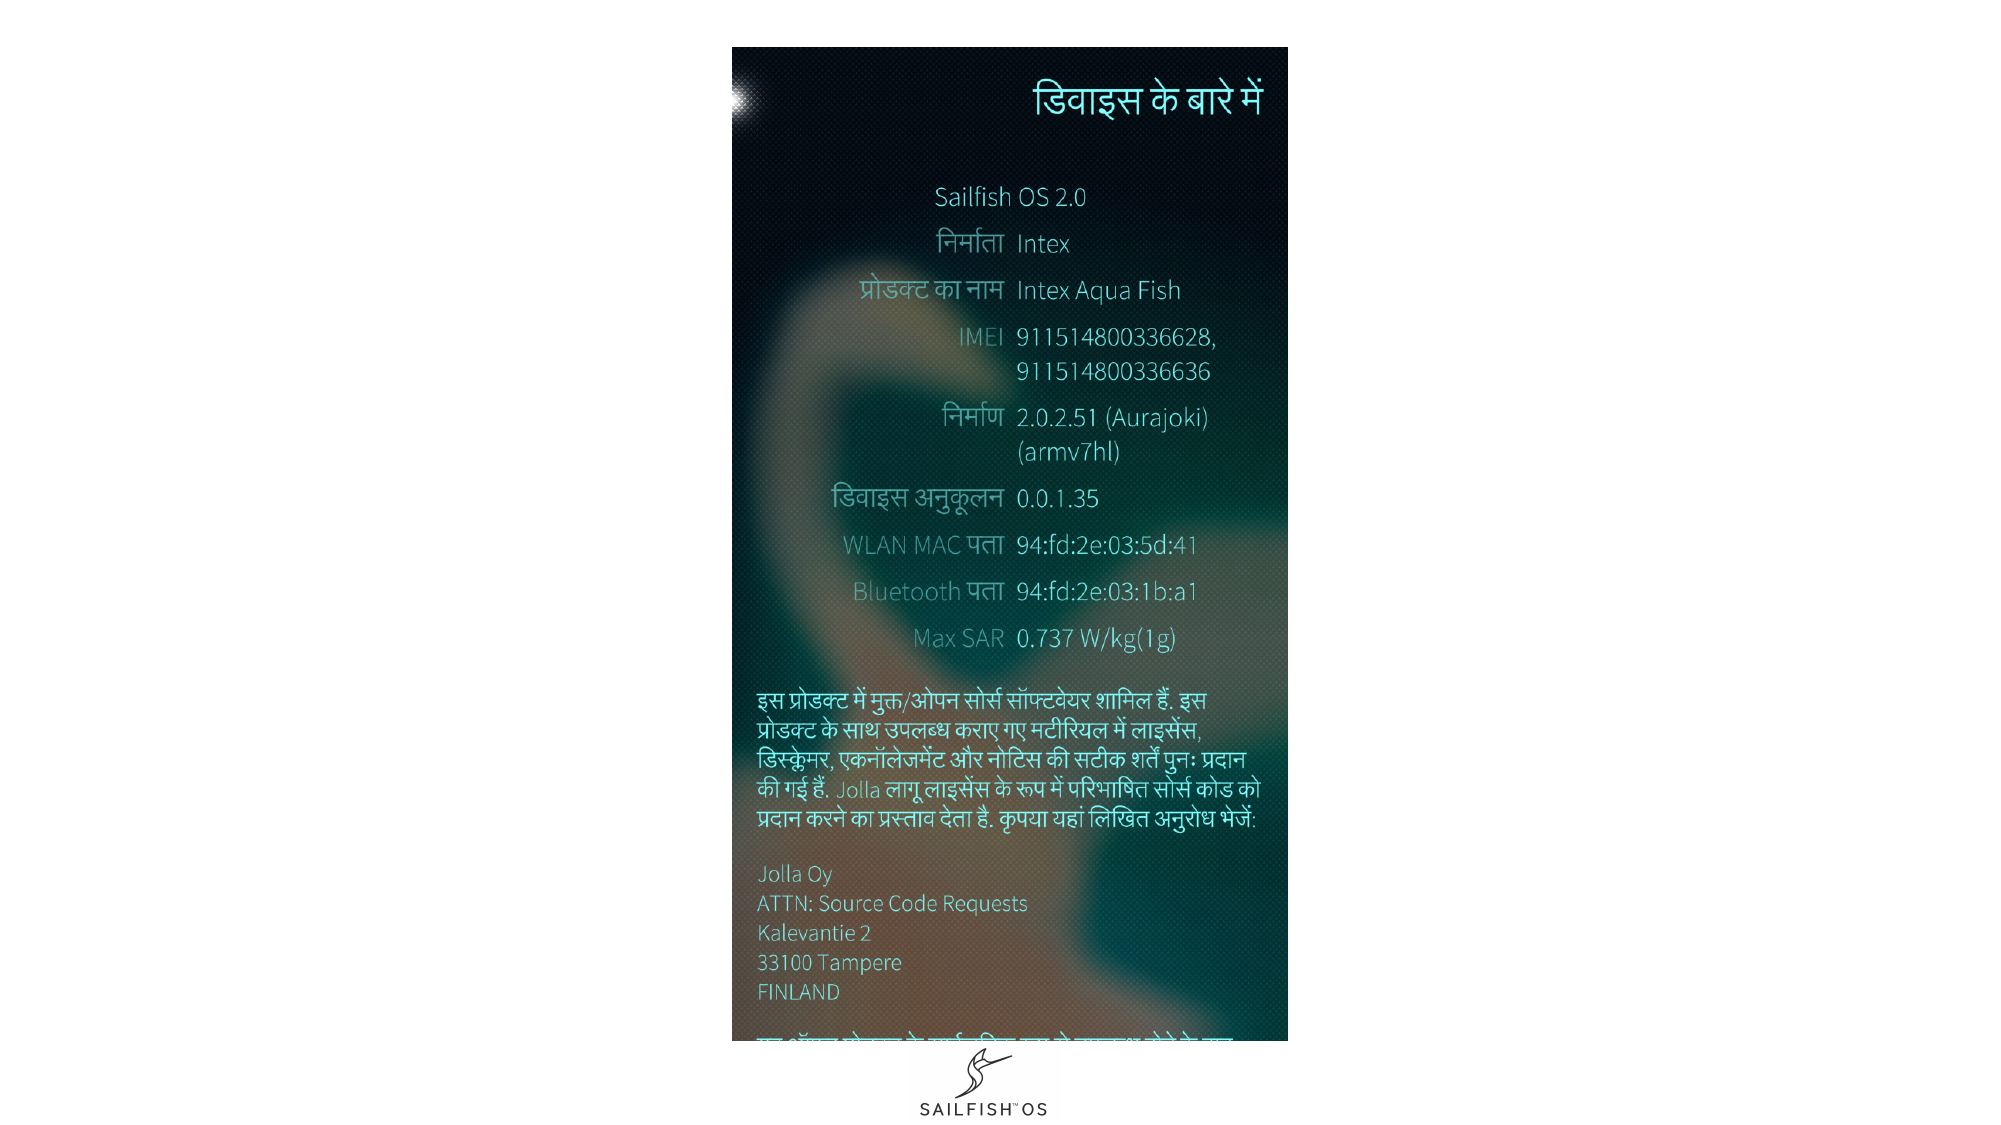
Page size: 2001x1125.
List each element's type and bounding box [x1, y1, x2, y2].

picture [732, 47, 1288, 1120]
